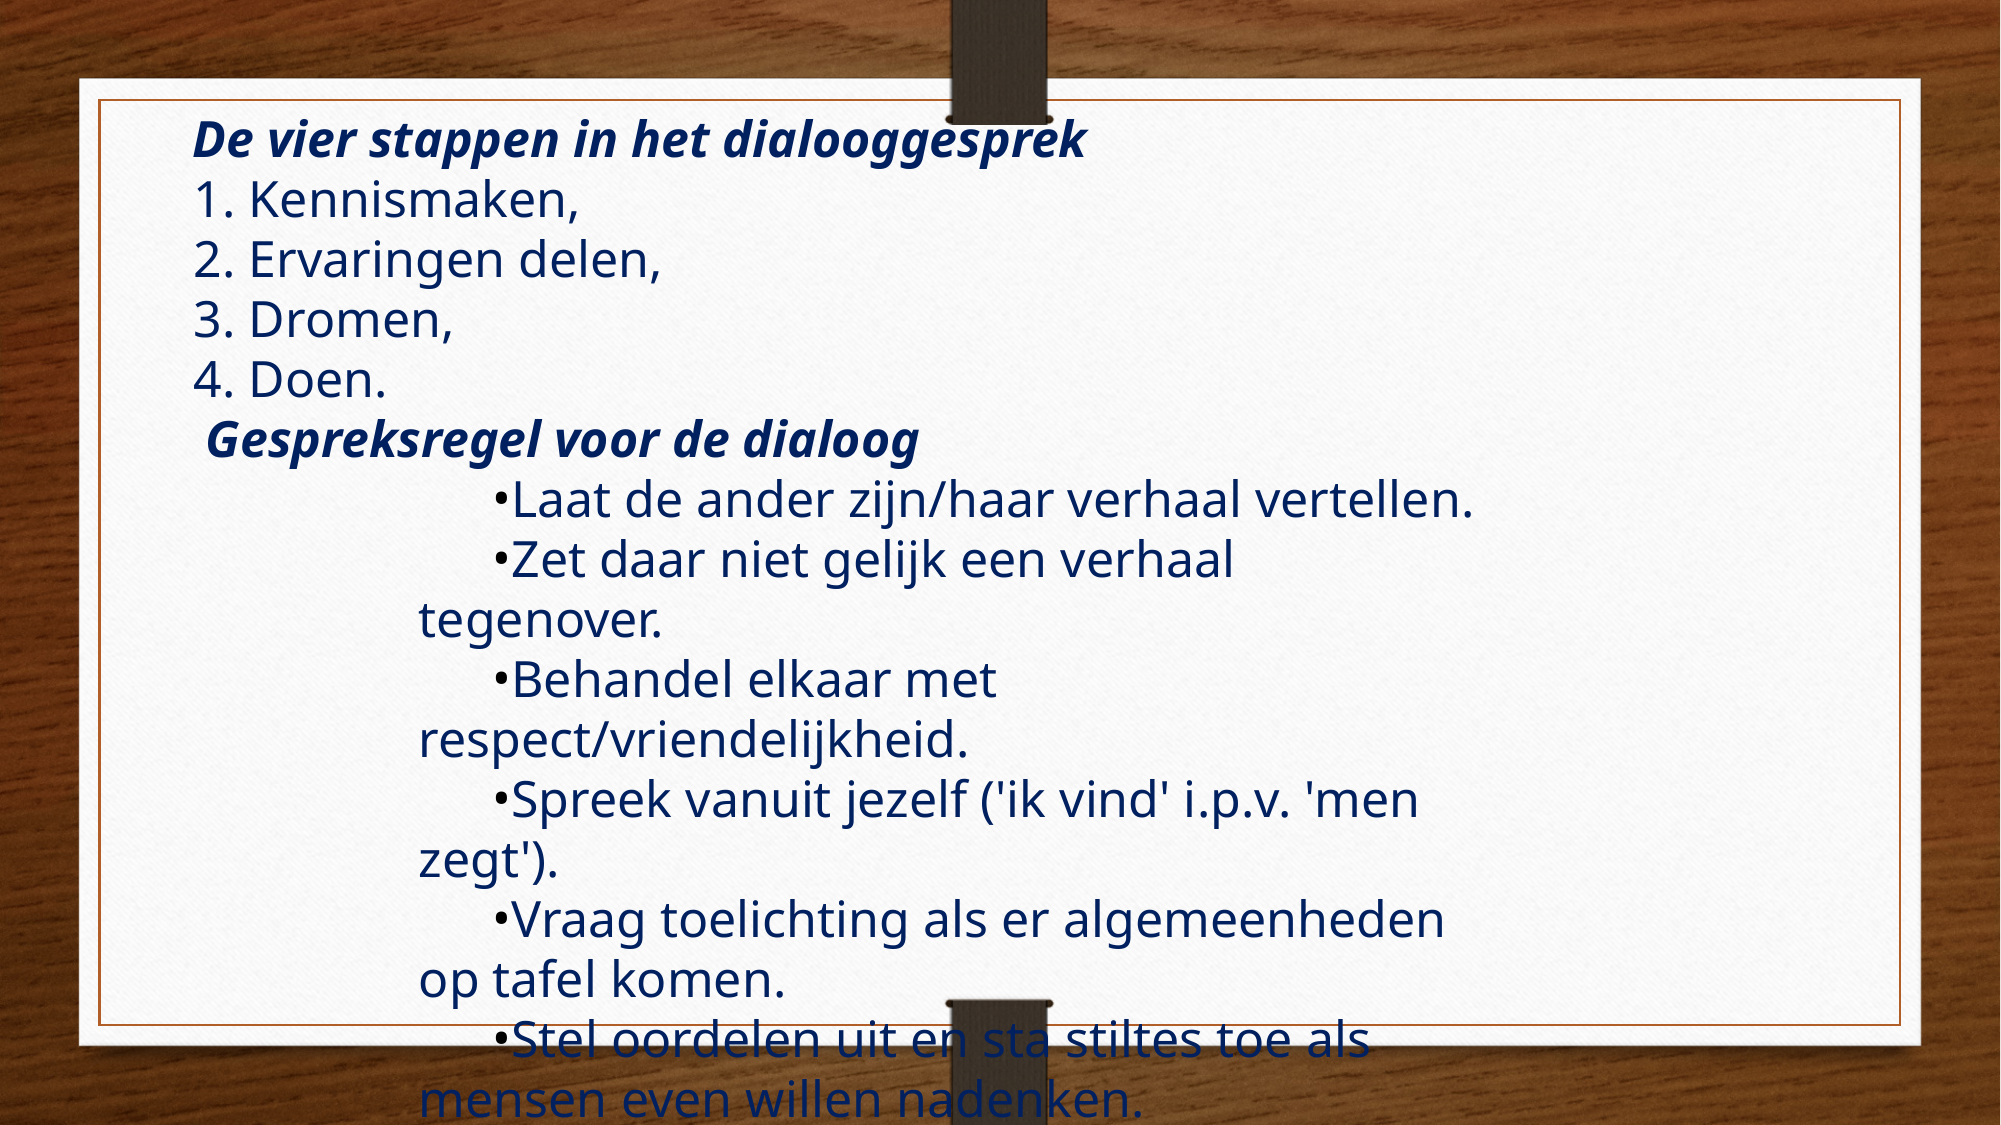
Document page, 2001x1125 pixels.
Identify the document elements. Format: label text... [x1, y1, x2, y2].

text_box De vier stappen in het dialooggesprek 1. Kennismaken, 2. Ervaringen delen, 3. Dromen, 4. Doen. Gespreksregel voor de dialoog Laat de ander zijn/haar verhaal vertellen. Zet daar niet gelijk een verhaal tegenover. Behandel elkaar met respect/vriendelijkheid. Spreek vanuit jezelf ('ik vind' i.p.v. 'men zegt'). Vraag toelichting als er algemeenheden op tafel komen. Stel oordelen uit en sta stiltes toe als mensen even willen nadenken. [104, 100, 1500, 1125]
